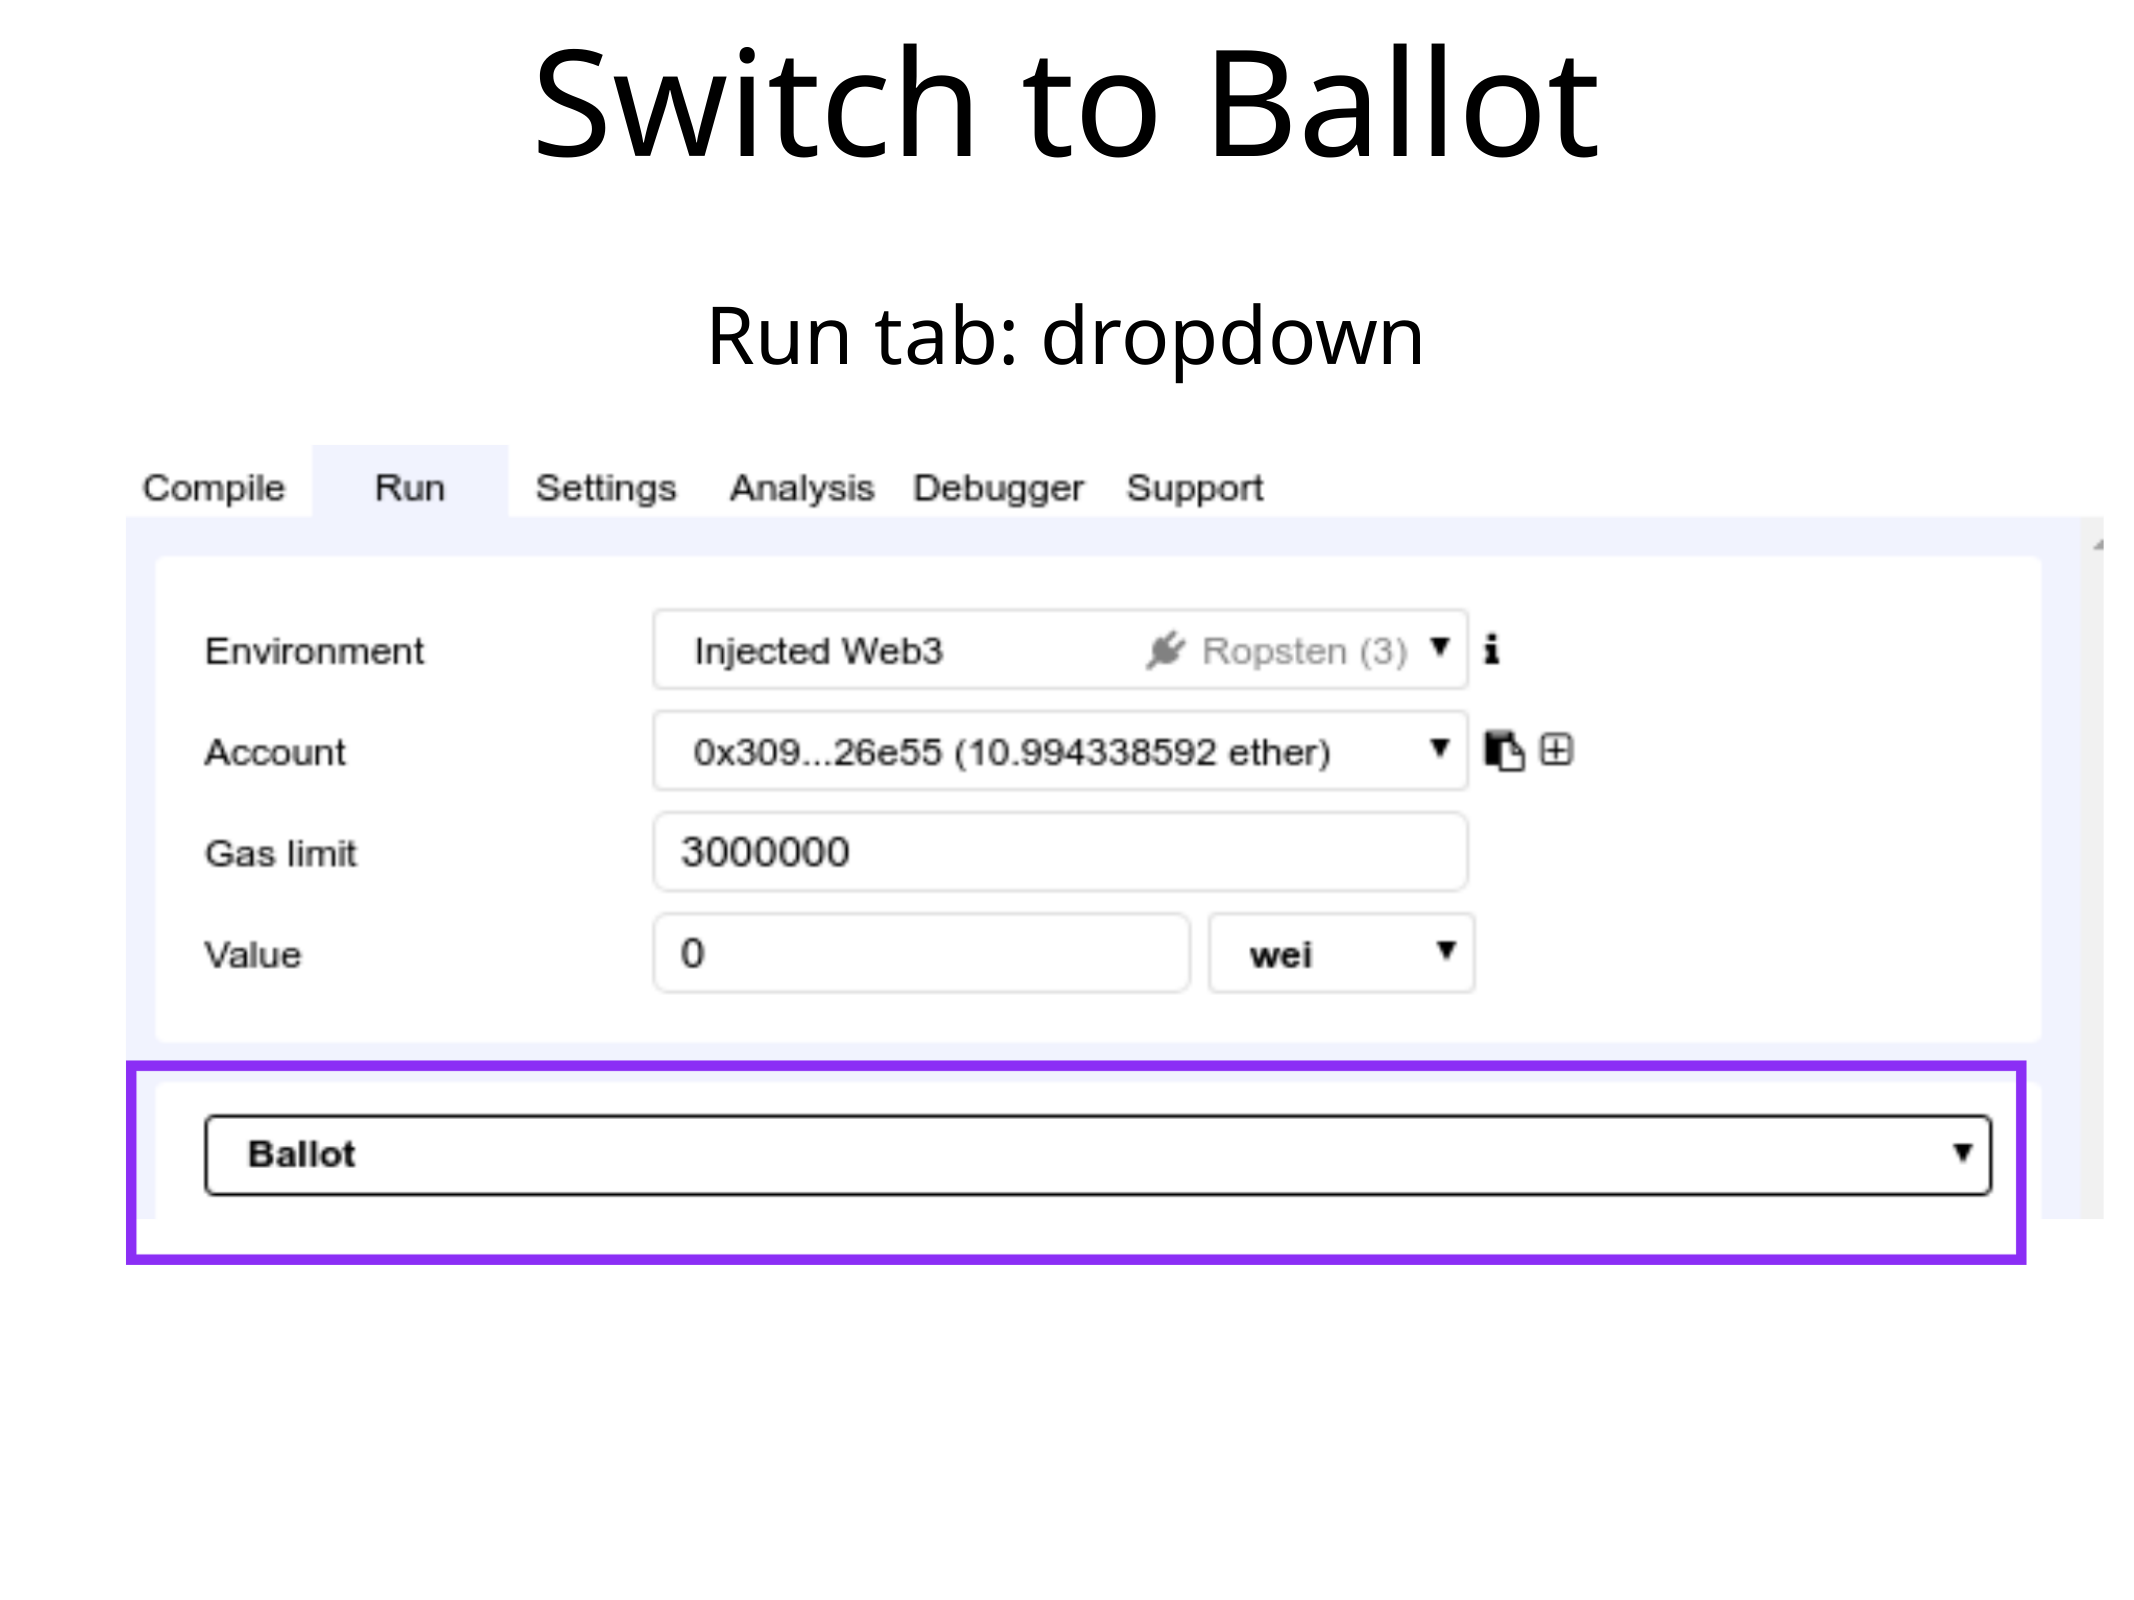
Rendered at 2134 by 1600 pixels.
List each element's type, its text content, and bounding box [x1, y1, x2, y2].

subtitle Run tab: dropdown ( when dependencies.js is the active file ) [112, 277, 2021, 420]
picture [51, 420, 2134, 1363]
title Switch to Ballot [69, 1, 2064, 196]
